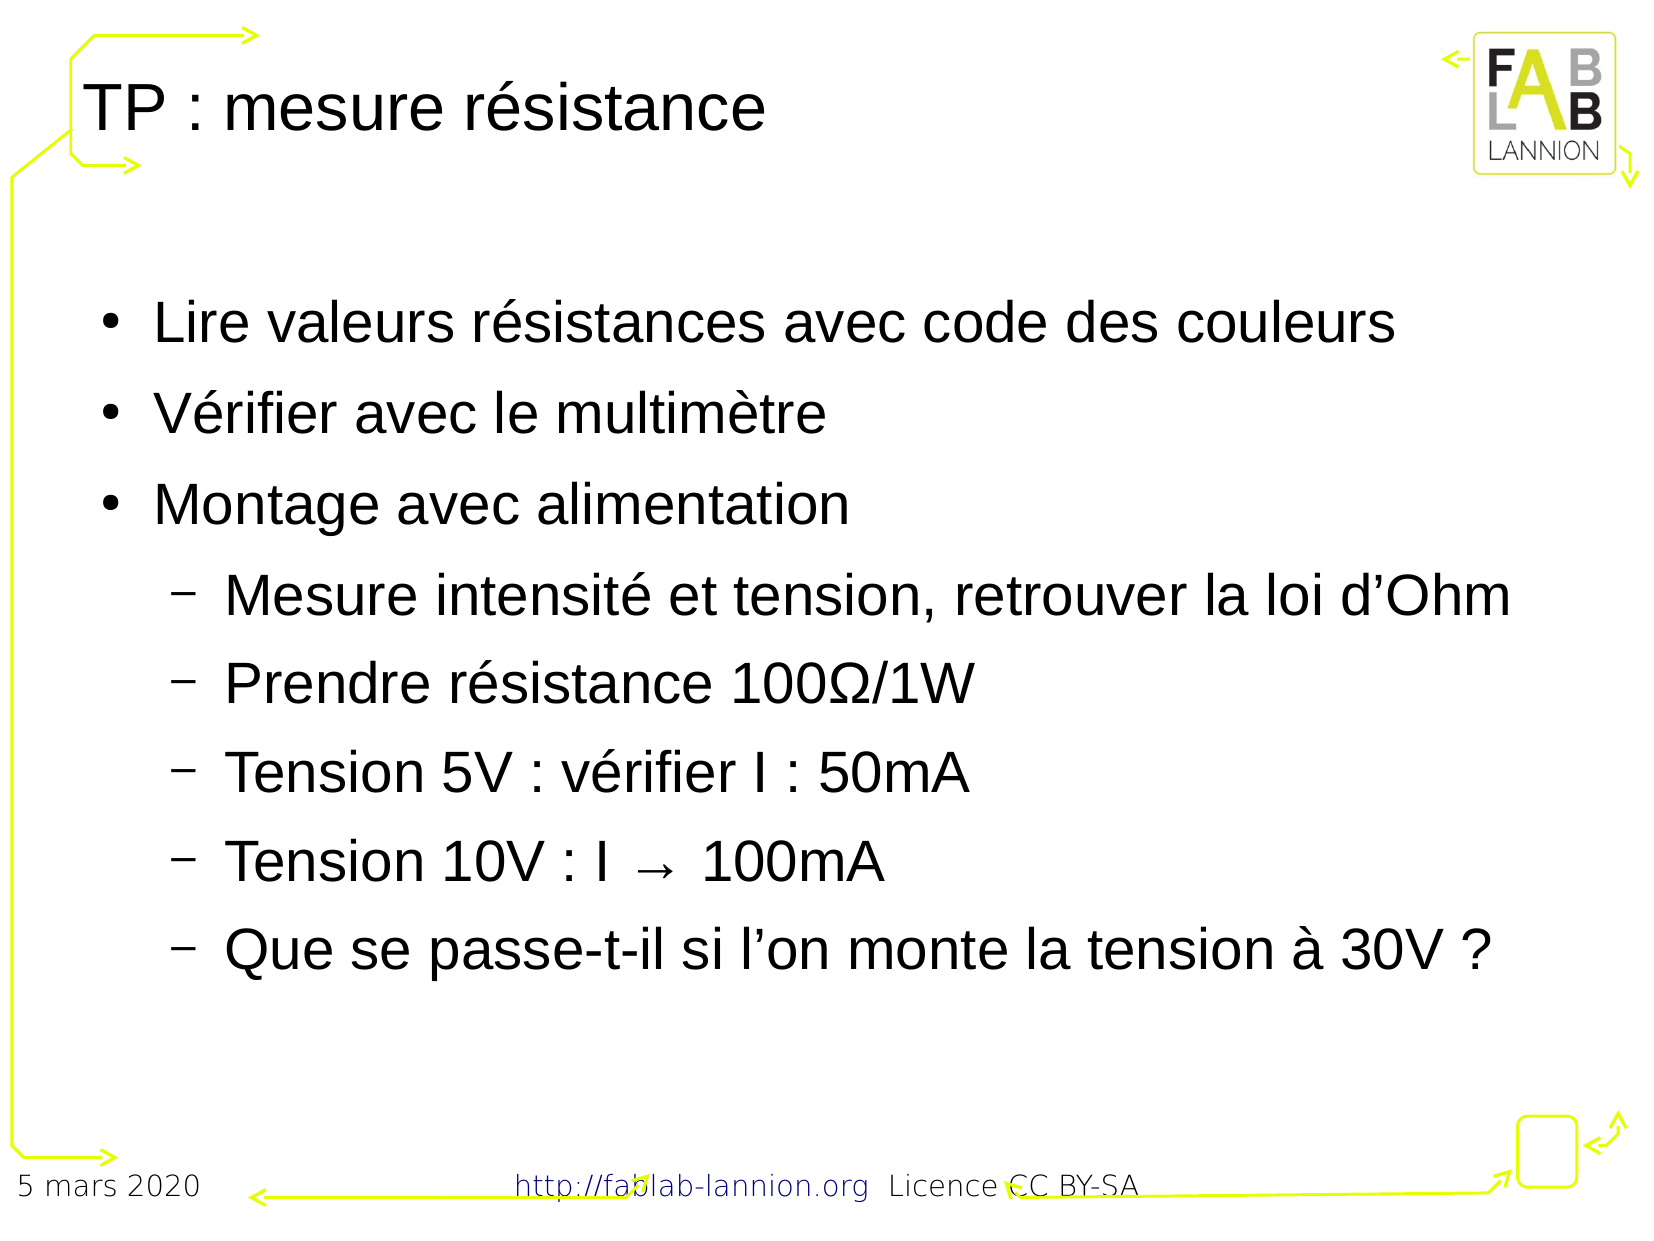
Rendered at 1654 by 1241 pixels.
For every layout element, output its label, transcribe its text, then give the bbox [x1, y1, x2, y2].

list Lire valeurs résistances avec code des couleurs Vérifier avec le multimètre Montage avec alimentation Mesure intensité et tension, retrouver la loi d’Ohm Prendre résistance 100Ω/1W Tension 5V : vérifier I : 50mA Tension 10V : I → 100mA Que se passe-t-il si l’on monte la tension à 30V ? [82, 290, 1571, 1010]
picture [1470, 29, 1619, 178]
title TP : mesure résistance [82, 49, 1441, 166]
